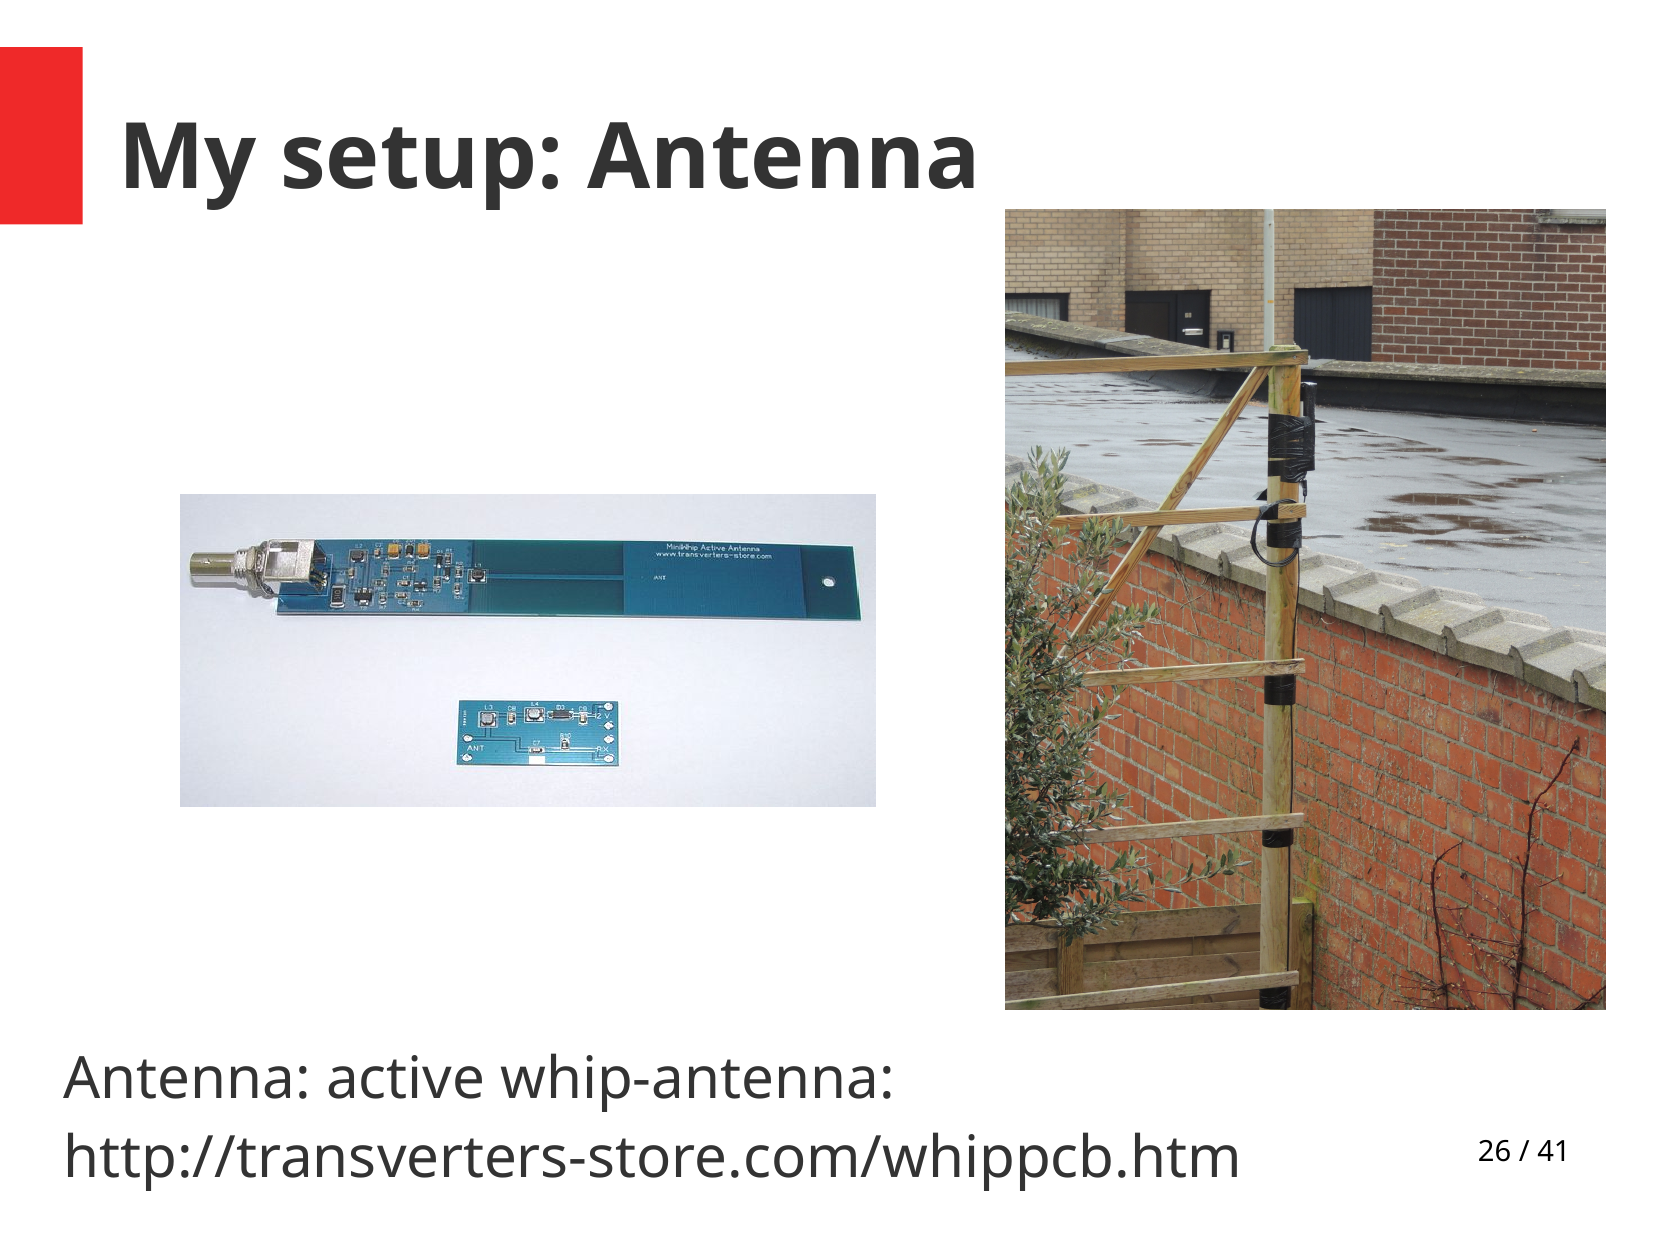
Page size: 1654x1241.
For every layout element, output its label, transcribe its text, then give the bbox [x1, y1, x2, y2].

title My setup: Antenna [118, 49, 1571, 257]
picture [180, 494, 876, 807]
picture [1005, 209, 1606, 1010]
list Antenna: active whip-antenna: http://transverters-store.com/whippcb.htm [0, 1036, 1471, 1241]
